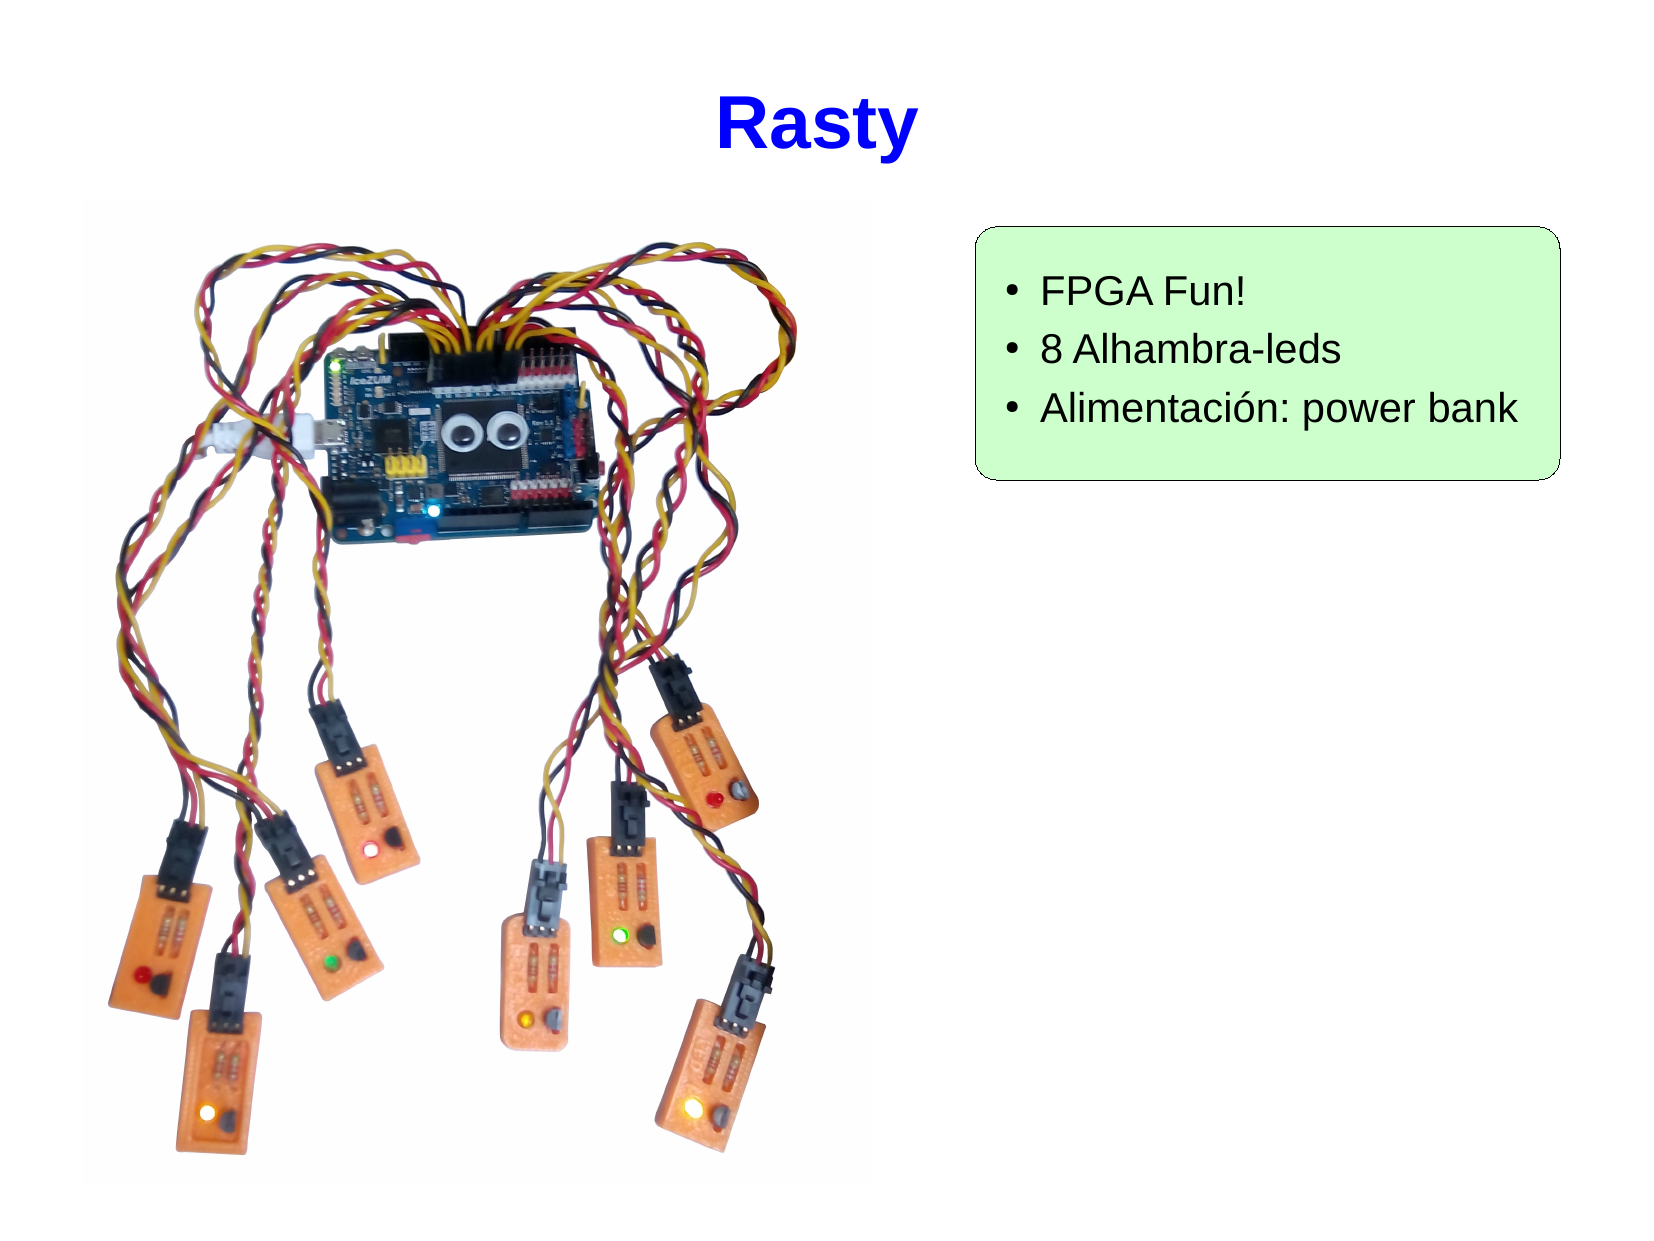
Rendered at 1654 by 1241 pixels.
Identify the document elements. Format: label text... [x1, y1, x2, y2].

text_box Rasty [90, 73, 1546, 211]
text_box [975, 226, 1561, 479]
text_box FPGA Fun! 8 Alhambra-leds Alimentación: power bank [990, 260, 1576, 556]
picture [83, 198, 871, 1186]
